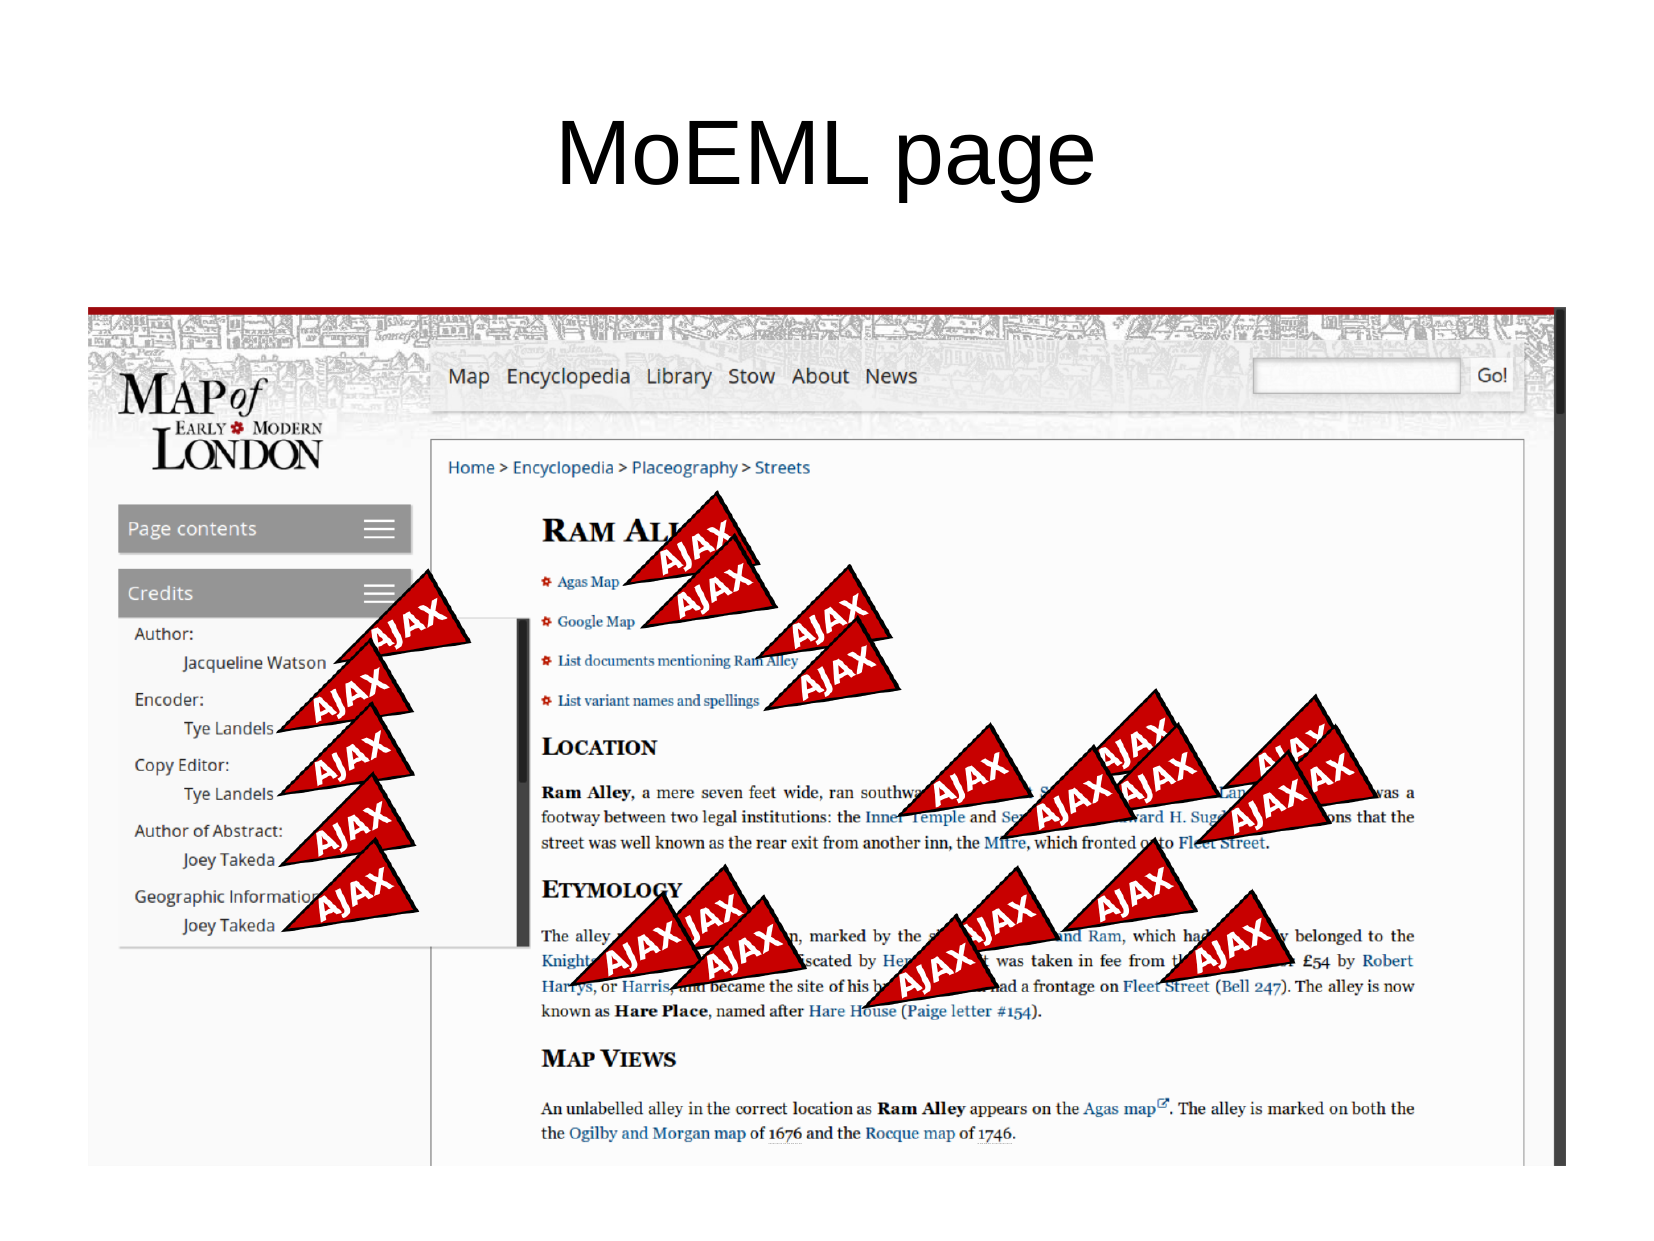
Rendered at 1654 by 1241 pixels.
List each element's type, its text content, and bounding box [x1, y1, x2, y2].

picture [88, 307, 1566, 1166]
title MoEML page [82, 49, 1571, 257]
